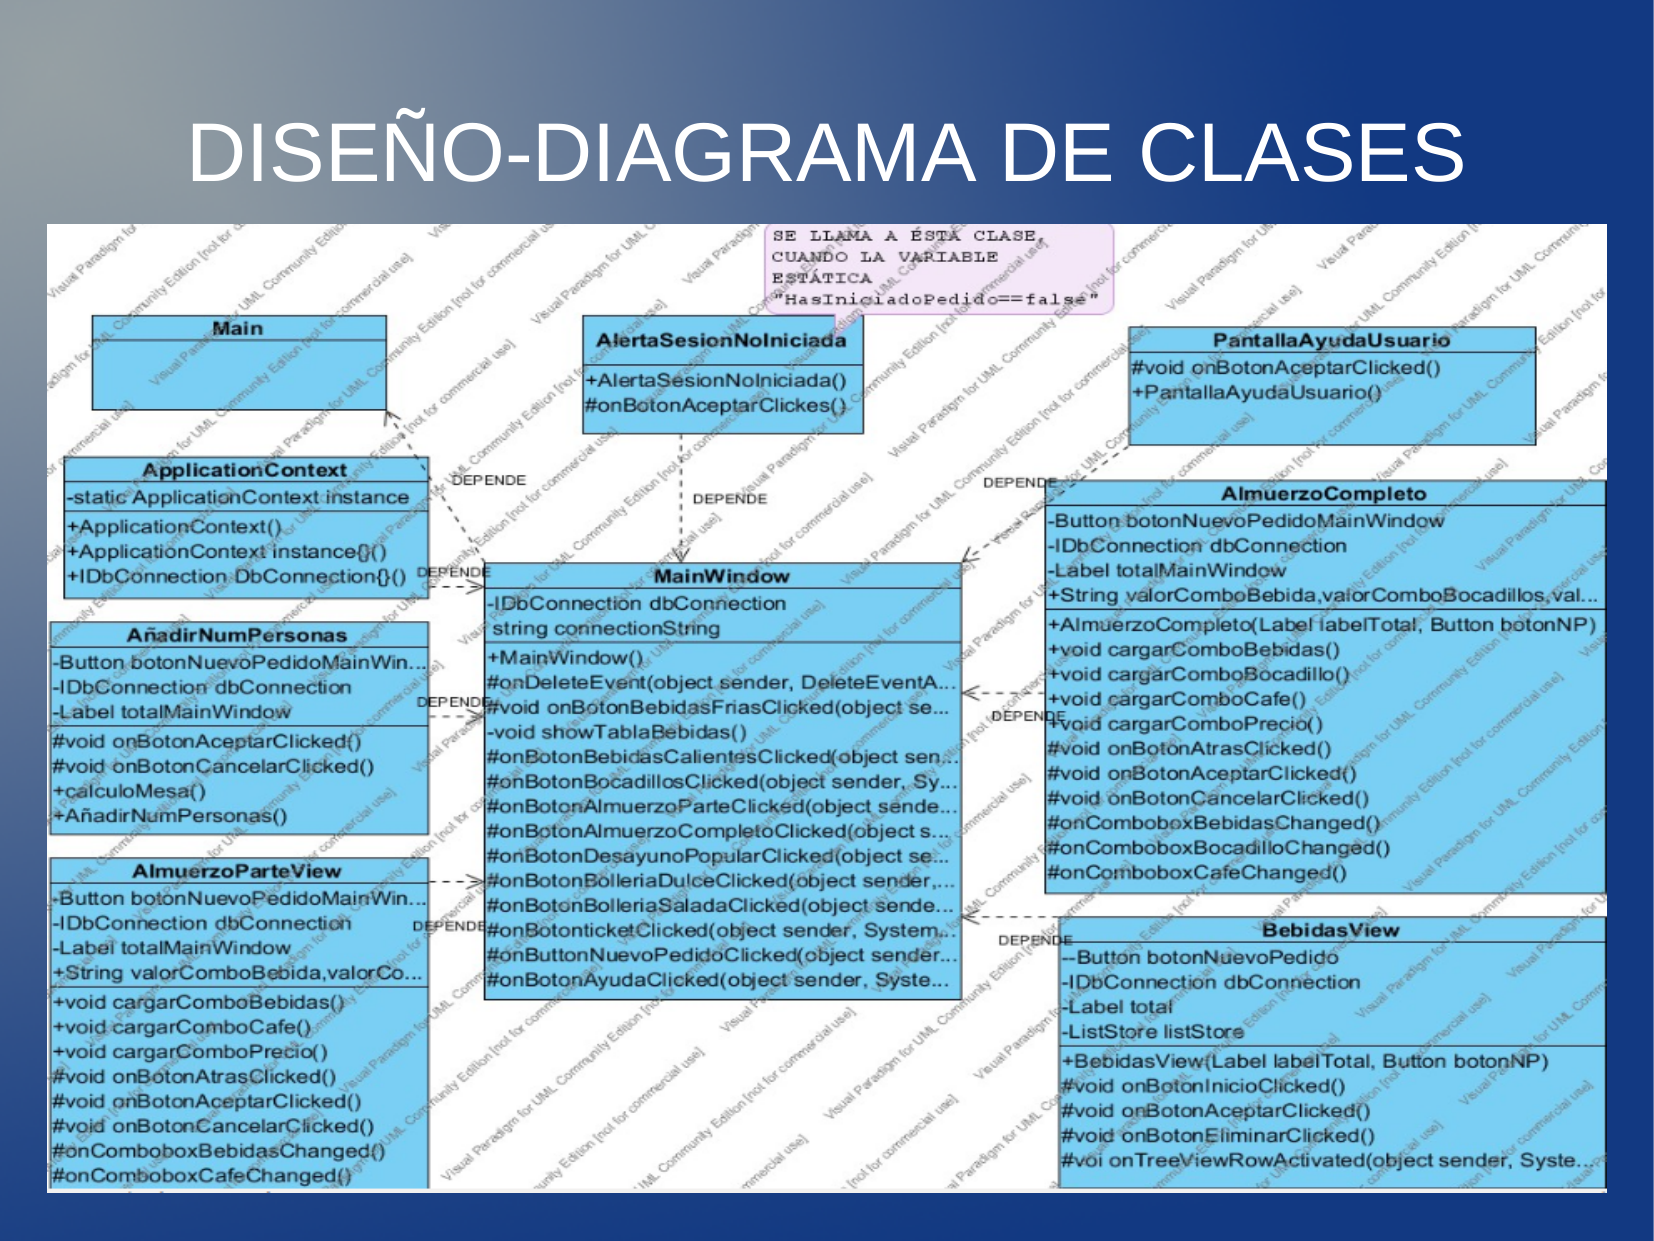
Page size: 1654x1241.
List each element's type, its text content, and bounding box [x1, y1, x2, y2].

picture [0, 0, 1654, 1241]
title DISEÑO-DIAGRAMA DE CLASES [82, 49, 1571, 224]
